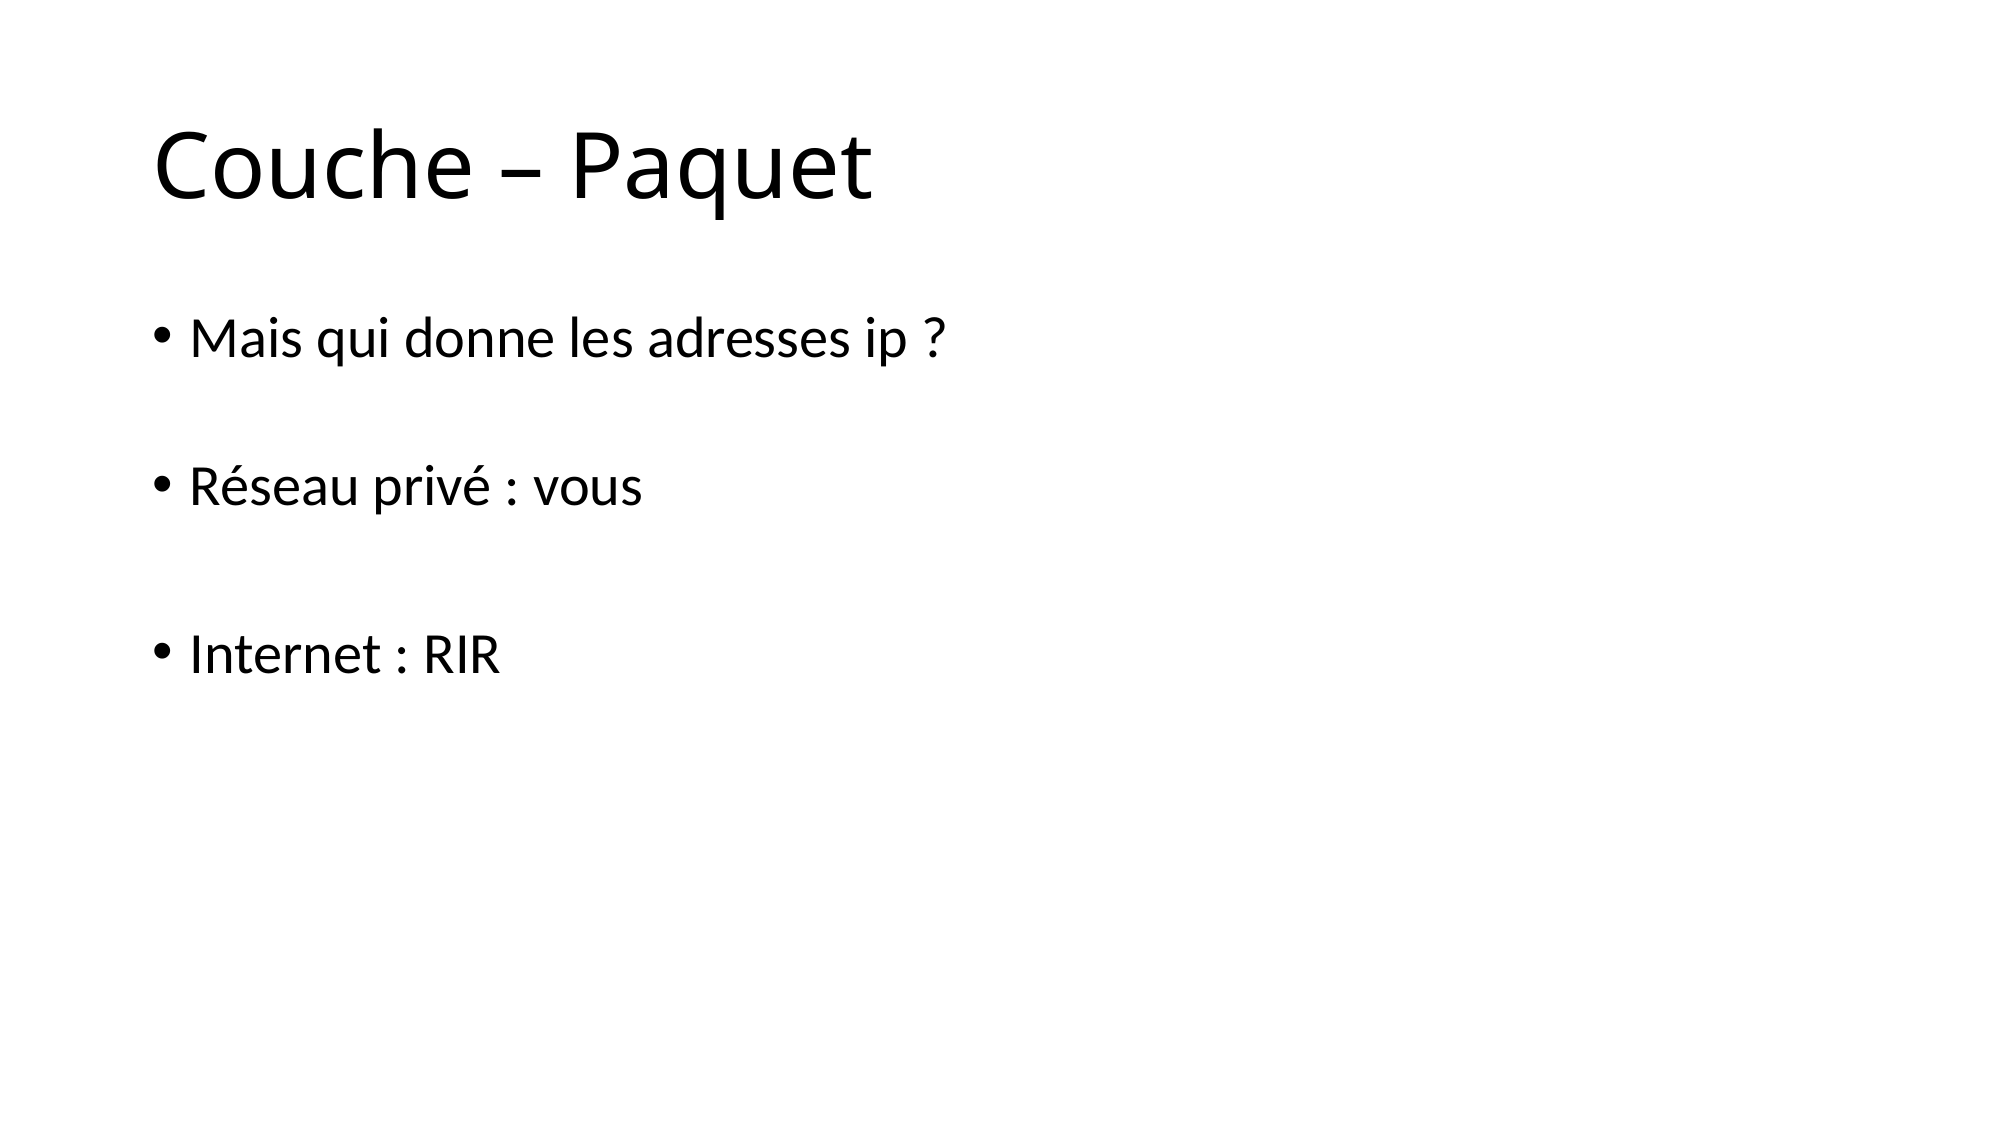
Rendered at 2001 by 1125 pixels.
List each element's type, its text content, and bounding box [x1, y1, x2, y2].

title Couche – Paquet [137, 59, 1863, 278]
list Mais qui donne les adresses ip ? Réseau privé : vous Internet : RIR [137, 299, 1863, 1014]
